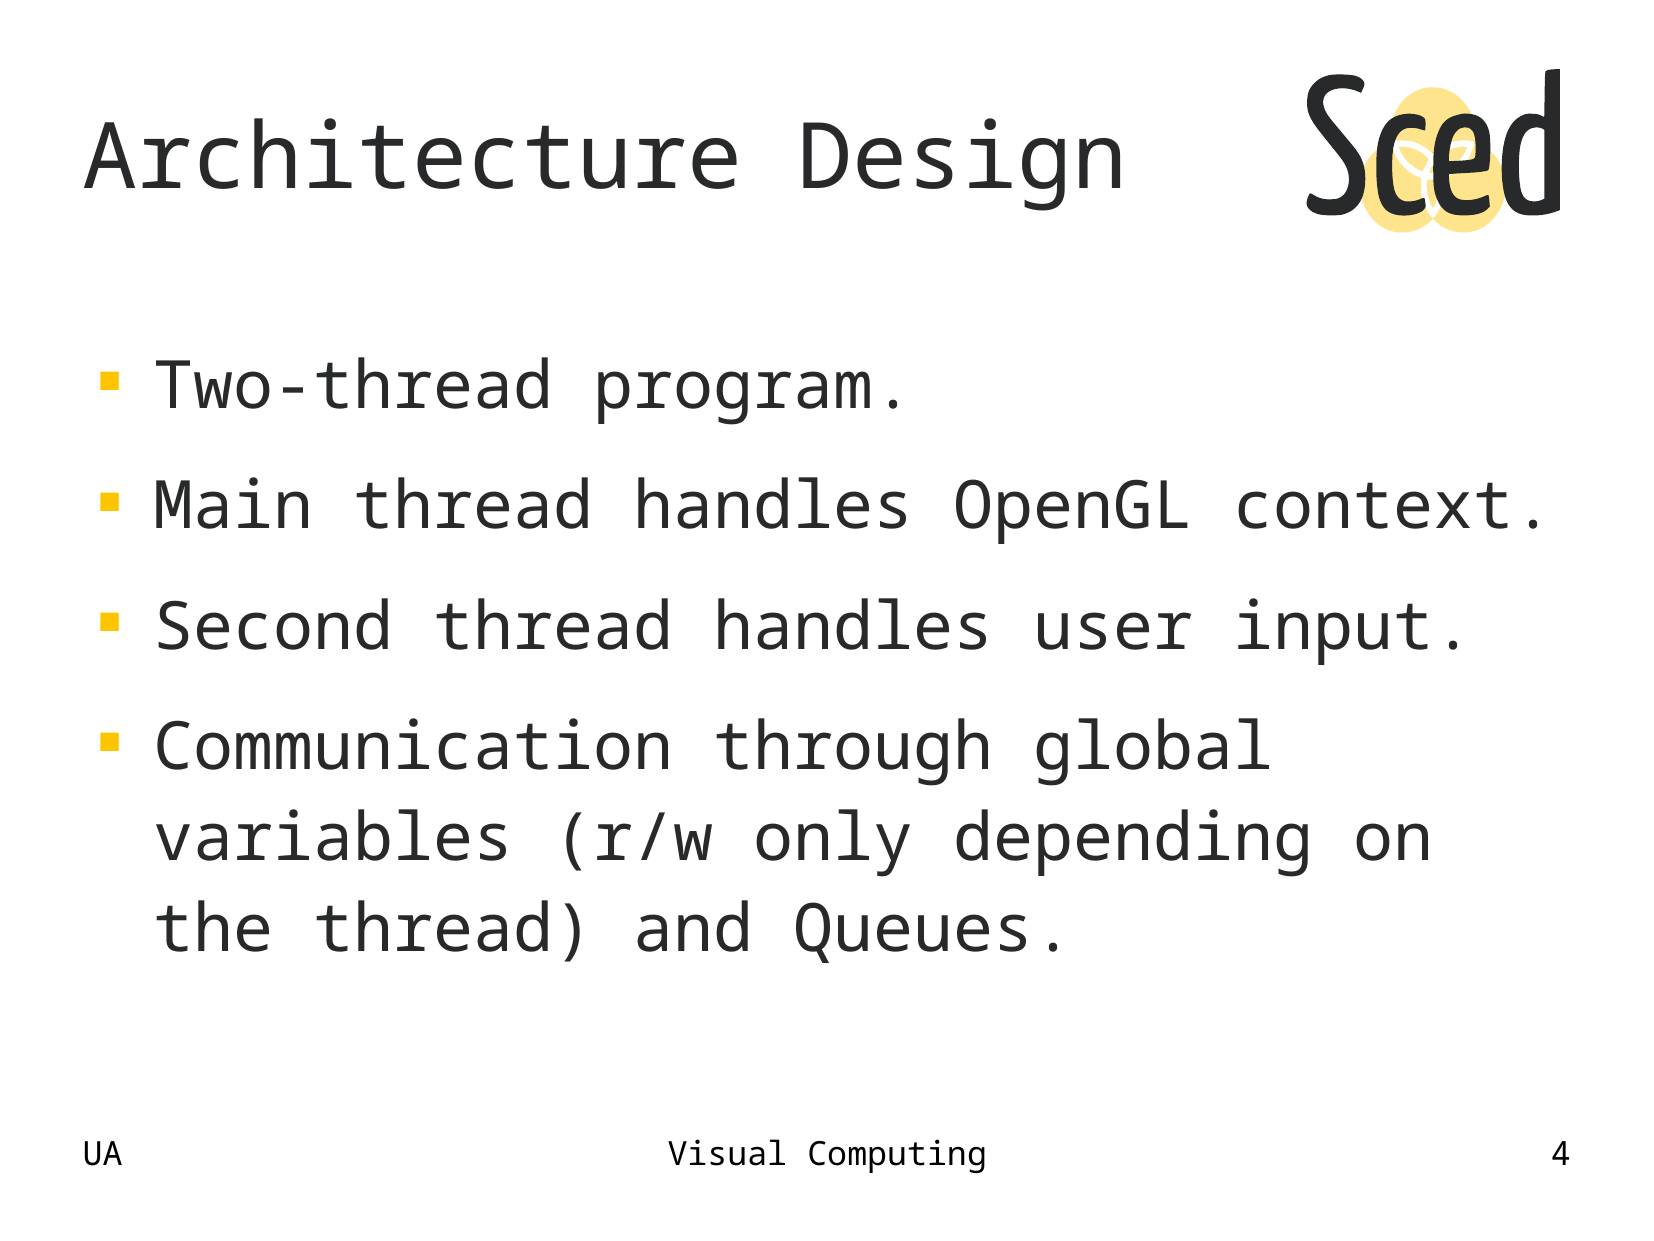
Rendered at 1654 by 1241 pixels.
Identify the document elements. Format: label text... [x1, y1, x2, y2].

list Two-thread program. Main thread handles OpenGL context. Second thread handles user input. Communication through global variables (r/w only depending on the thread) and Queues. [82, 337, 1571, 1005]
title Architecture Design [82, 49, 1163, 257]
